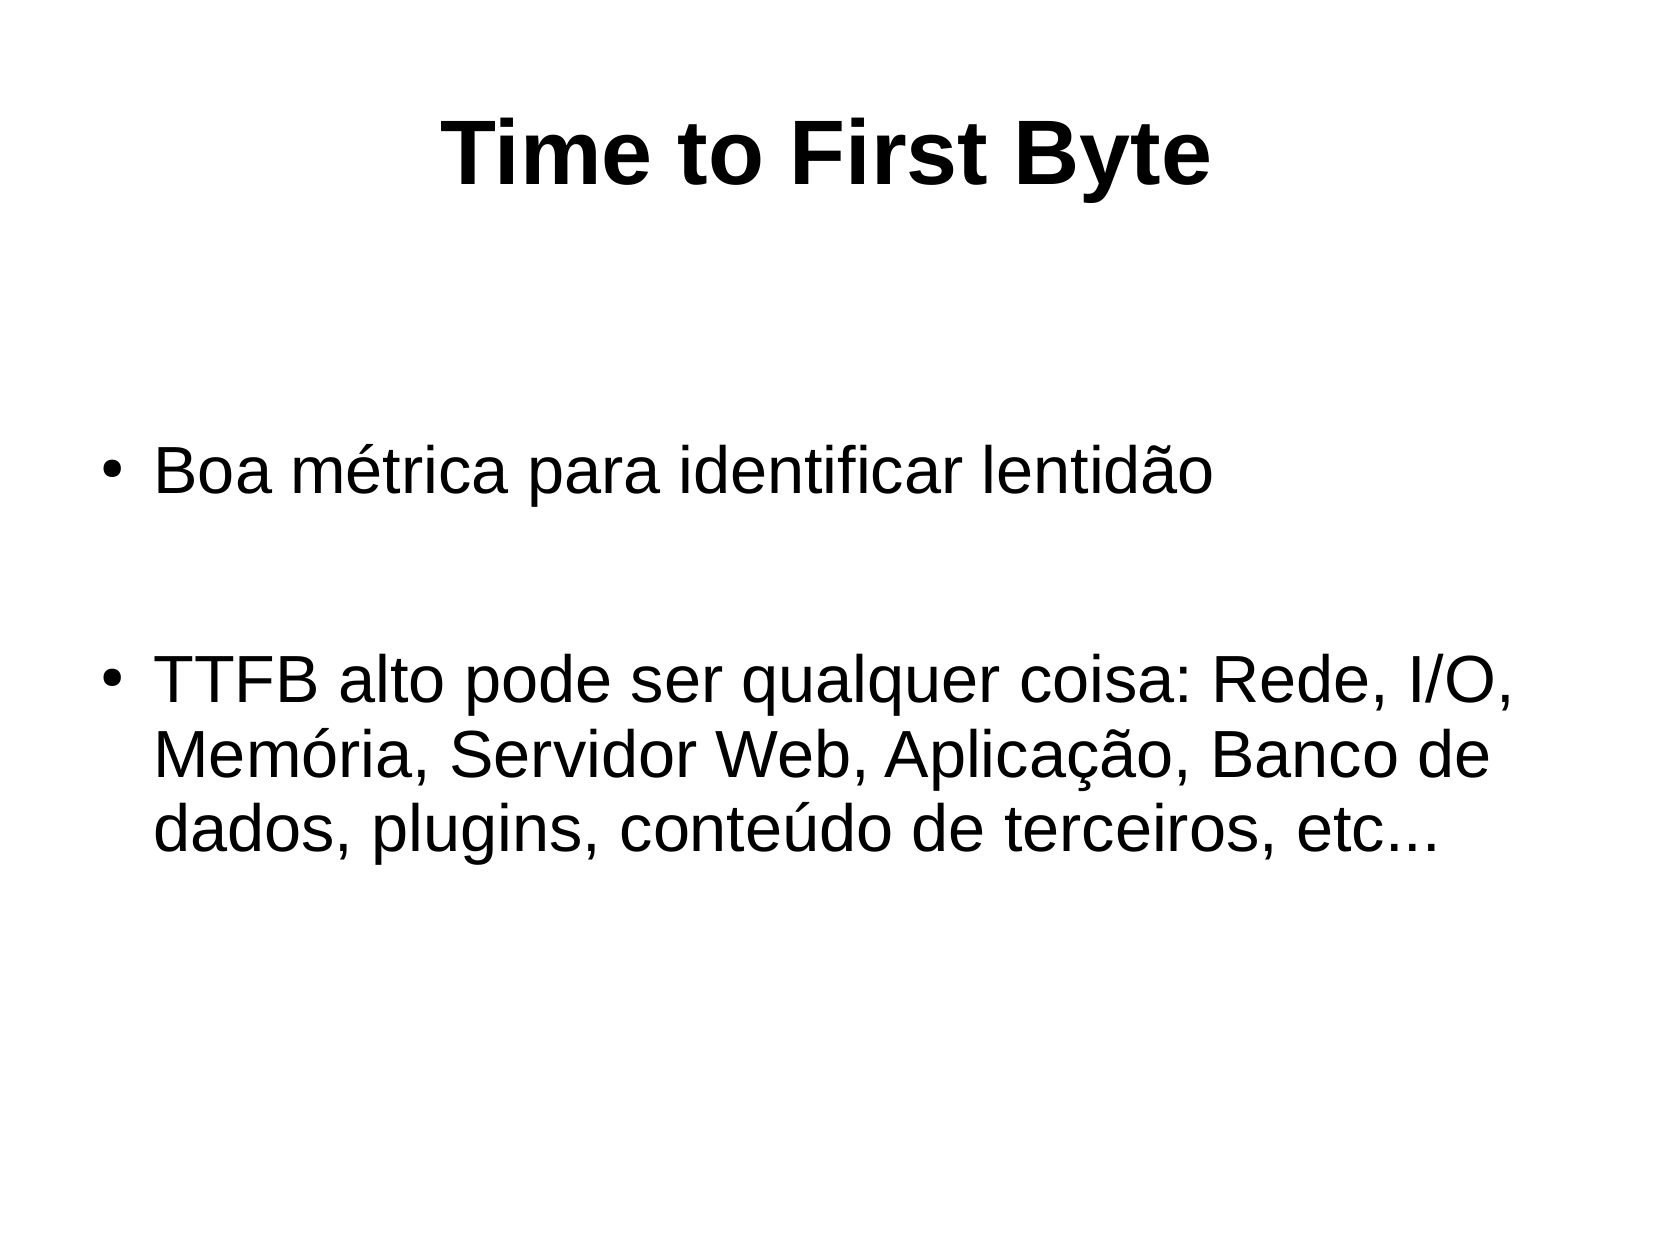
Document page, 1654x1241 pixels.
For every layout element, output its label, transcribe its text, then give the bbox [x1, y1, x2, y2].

list Boa métrica para identificar lentidão TTFB alto pode ser qualquer coisa: Rede, I/O, Memória, Servidor Web, Aplicação, Banco de dados, plugins, conteúdo de terceiros, etc... [82, 290, 1538, 1010]
title Time to First Byte [82, 49, 1571, 257]
